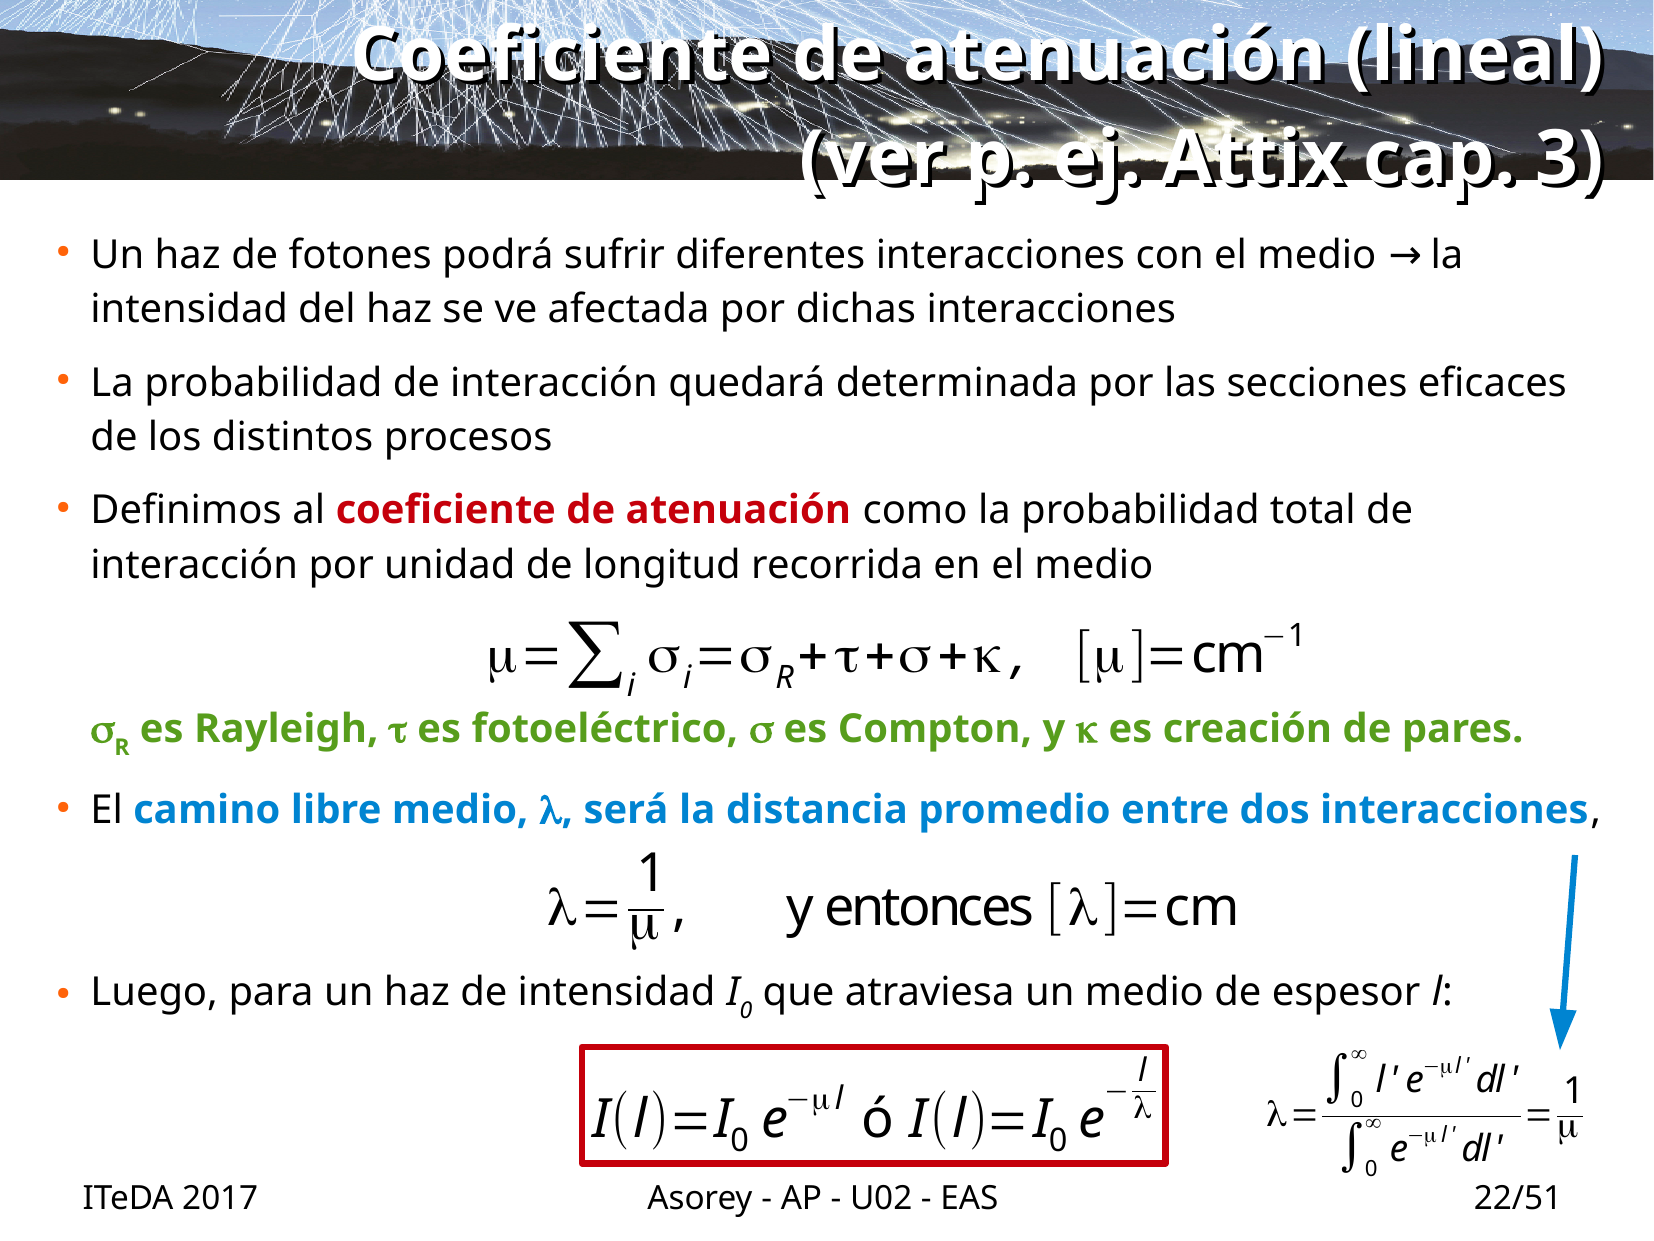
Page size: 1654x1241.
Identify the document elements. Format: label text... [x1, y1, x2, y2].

chart [1260, 1050, 1590, 1182]
title Coeficiente de atenuación (lineal) (ver p. ej. Attix cap. 3) [45, 11, 1606, 195]
list Un haz de fotones podrá sufrir diferentes interacciones con el medio → la intensidad del haz se ve afectada por dichas interacciones La probabilidad de interacción quedará determinada por las secciones eficaces de los distintos procesos Definimos al coeficiente de atenuación como la probabilidad total de interacción por unidad de longitud recorrida en el medio sR es Rayleigh, t es fotoeléctrico, s es Compton, y k es creación de pares. El camino libre medio, l, será la distancia promedio entre dos interacciones, Luego, para un haz de intensidad I0 que atraviesa un medio de espesor l: [45, 225, 1606, 1126]
chart [540, 840, 1243, 954]
picture [0, 0, 1654, 180]
chart [480, 615, 1305, 705]
chart [585, 1050, 1163, 1161]
